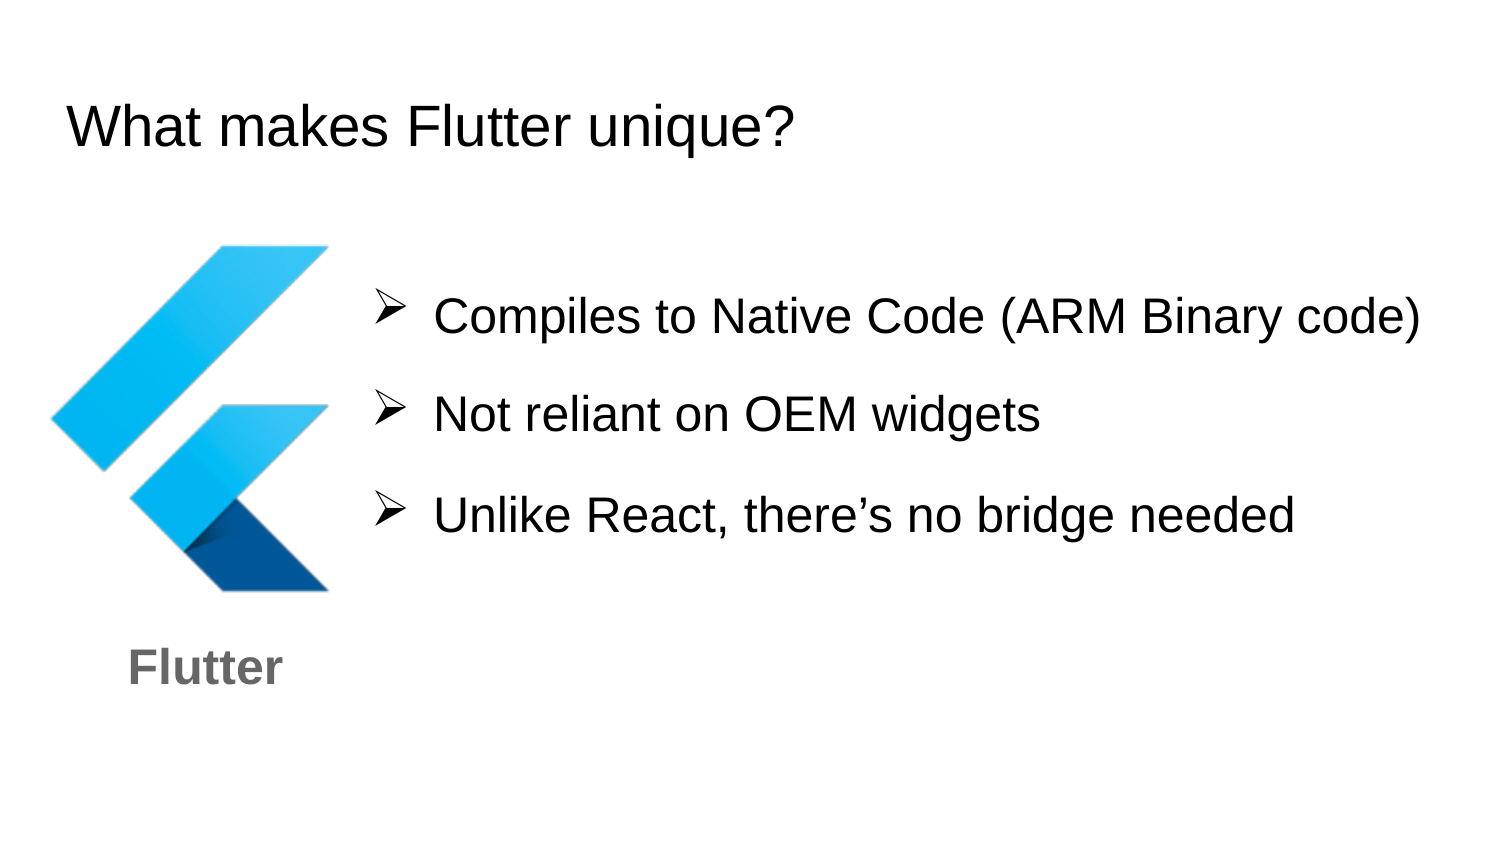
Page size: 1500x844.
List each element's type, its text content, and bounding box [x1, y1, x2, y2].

text_box Unlike React, there’s no bridge needed [343, 471, 1312, 551]
text_box Not reliant on OEM widgets [343, 370, 1057, 450]
title What makes Flutter unique? [51, 72, 1449, 167]
picture [50, 237, 339, 607]
text_box Flutter [61, 619, 350, 703]
text_box Compiles to Native Code (ARM Binary code) [343, 259, 1492, 340]
